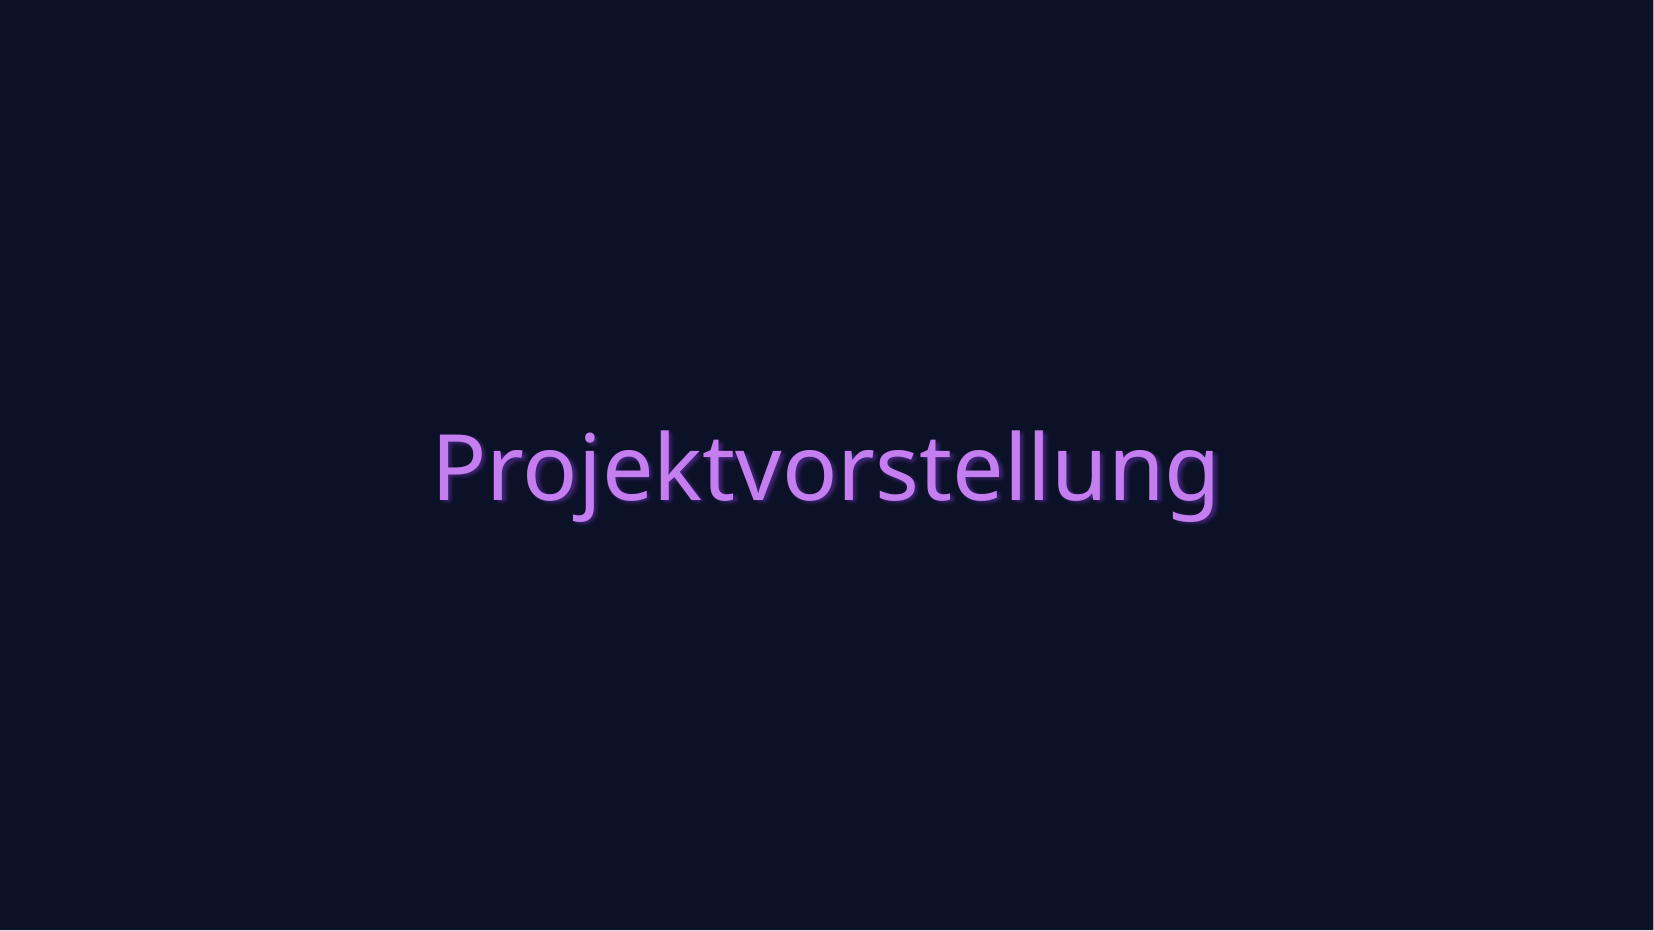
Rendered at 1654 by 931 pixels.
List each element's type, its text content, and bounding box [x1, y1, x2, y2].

title Projektvorstellung [82, 387, 1571, 543]
